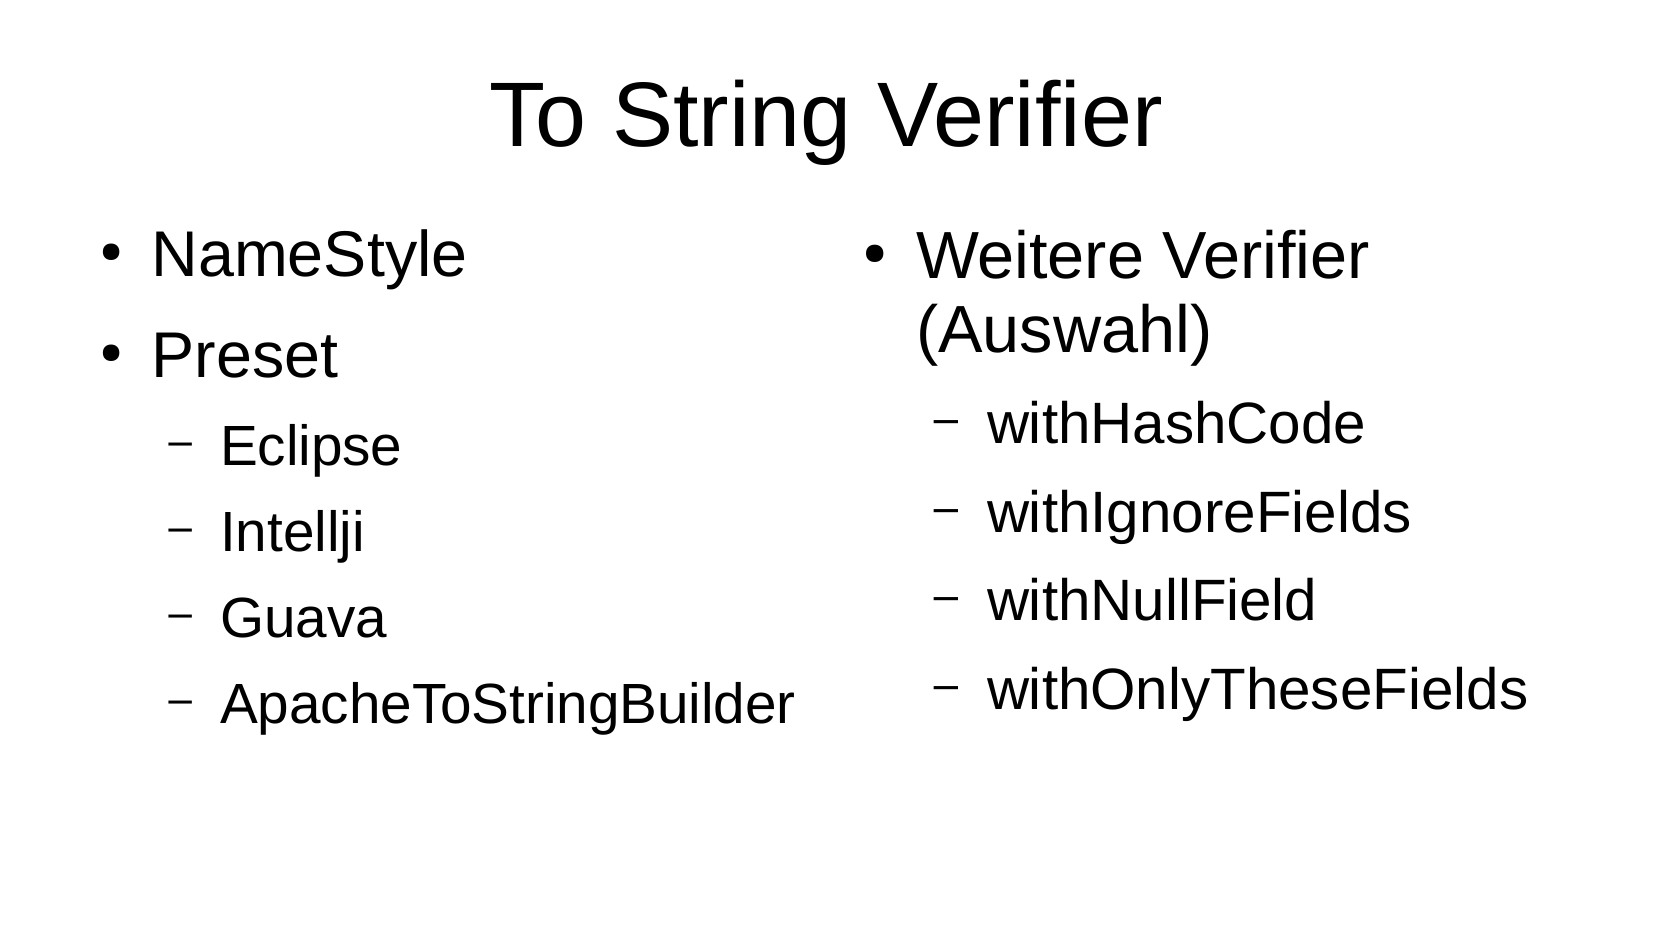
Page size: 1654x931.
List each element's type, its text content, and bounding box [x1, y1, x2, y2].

list NameStyle Preset Eclipse Intellji Guava ApacheToStringBuilder [82, 217, 809, 758]
title To String Verifier [82, 37, 1571, 193]
list Weitere Verifier (Auswahl) withHashCode withIgnoreFields withNullField withOnlyTheseFields [845, 217, 1572, 758]
